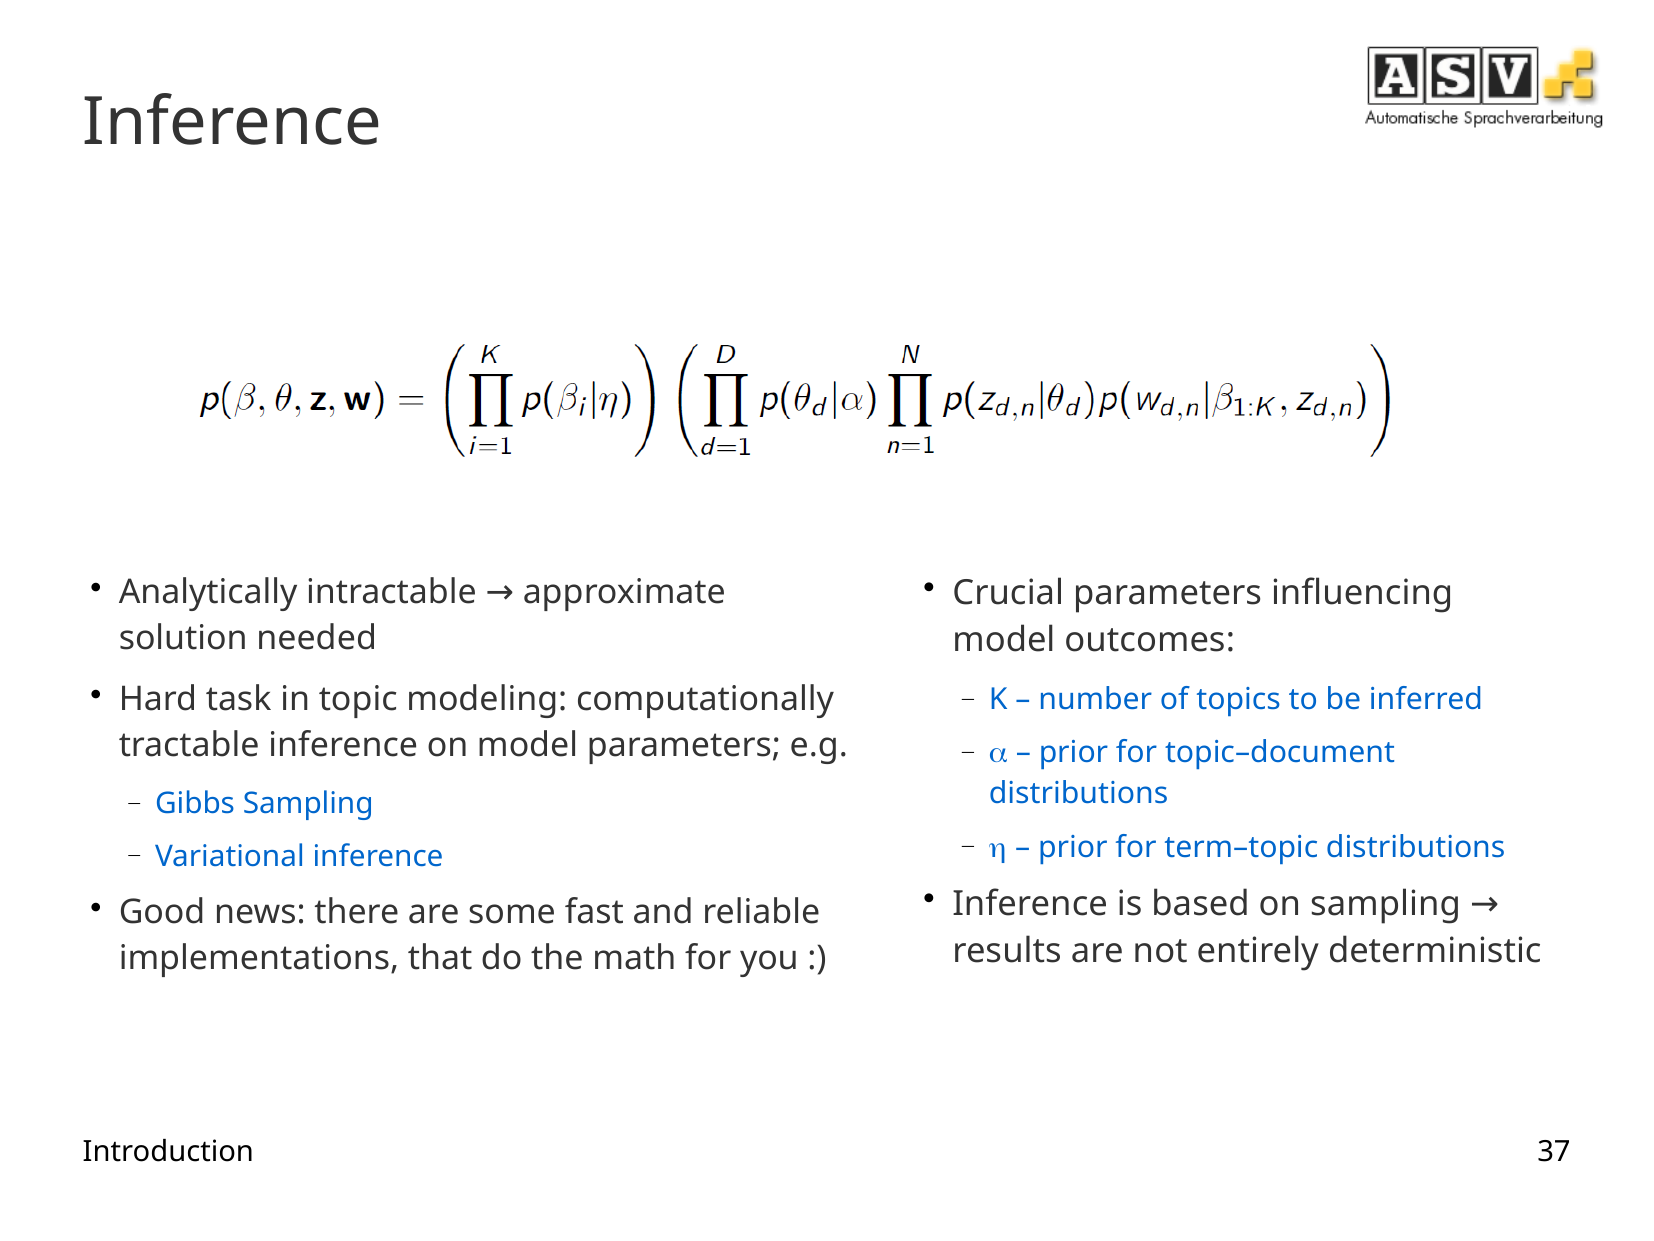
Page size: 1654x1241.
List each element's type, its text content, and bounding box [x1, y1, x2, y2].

list Crucial parameters influencing model outcomes: K – number of topics to be inferred  – prior for topic–document distributions  – prior for term–topic distributions Inference is based on sampling → results are not entirely deterministic [915, 566, 1545, 997]
picture [1364, 43, 1605, 129]
list Analytically intractable → approximate solution needed Hard task in topic modeling: computationally tractable inference on model parameters; e.g. Gibbs Sampling Variational inference Good news: there are some fast and reliable implementations, that do the math for you :) [82, 566, 863, 1003]
picture [188, 335, 1397, 461]
title Inference [82, 49, 1347, 189]
